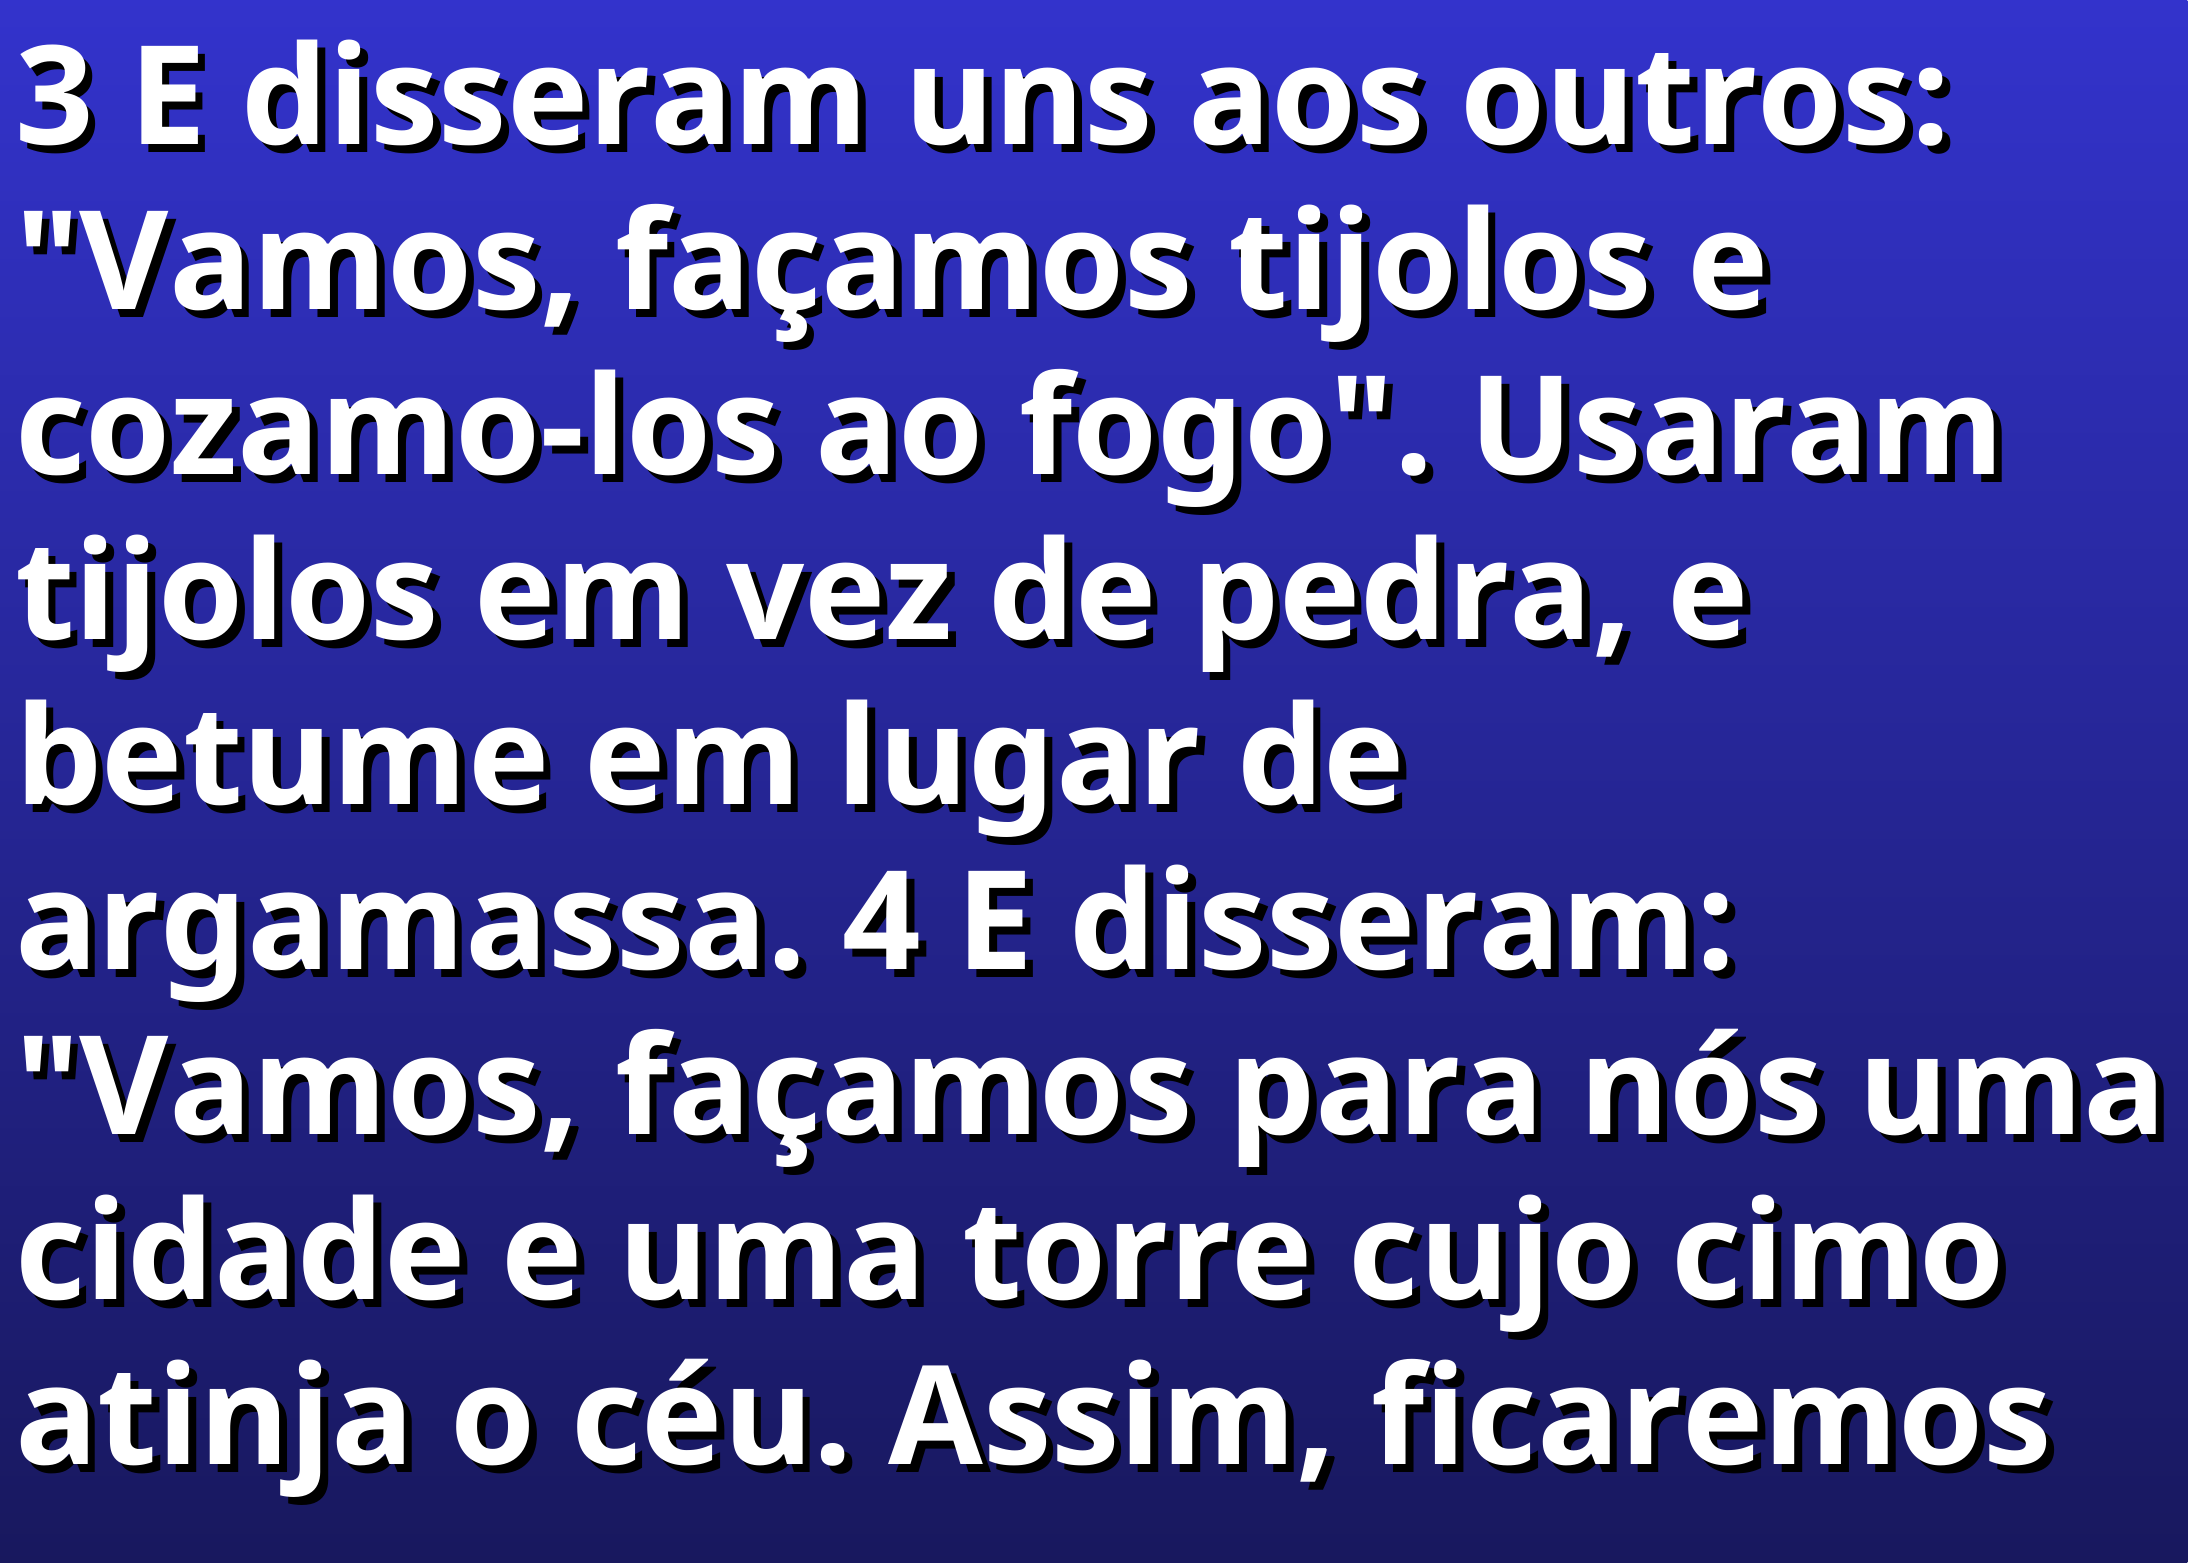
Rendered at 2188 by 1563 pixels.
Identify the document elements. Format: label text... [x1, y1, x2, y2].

text_box 3 E disseram uns aos outros: "Vamos, façamos tijolos e cozamo-los ao fogo". Usaram tijolos em vez de pedra, e betume em lugar de argamassa. 4 E disseram: "Vamos, façamos para nós uma cidade e uma torre cujo cimo atinja o céu. Assim, ficaremos [0, 0, 2188, 1500]
